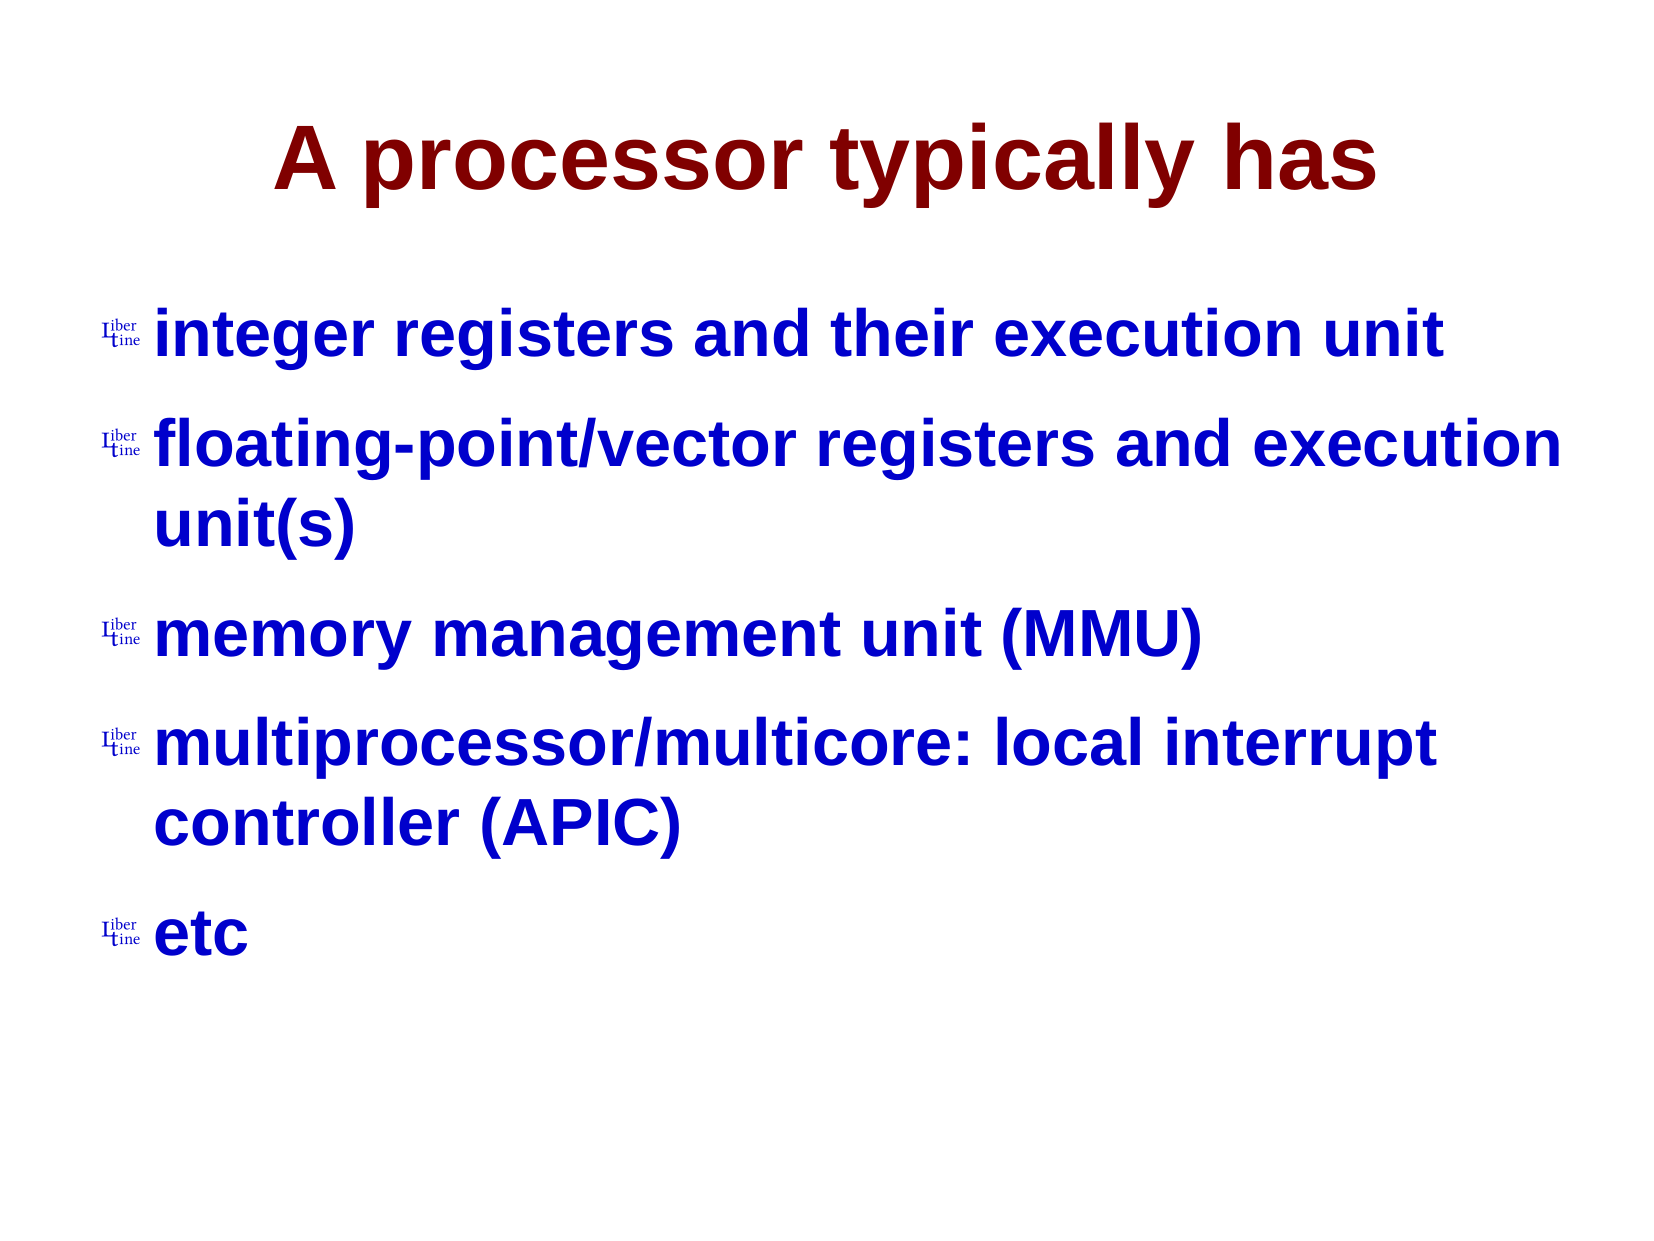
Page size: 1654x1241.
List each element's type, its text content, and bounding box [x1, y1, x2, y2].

list integer registers and their execution unit floating-point/vector registers and execution unit(s) memory management unit (MMU) multiprocessor/multicore: local interrupt controller (APIC) etc [82, 290, 1571, 1010]
title A processor typically has [82, 49, 1571, 257]
